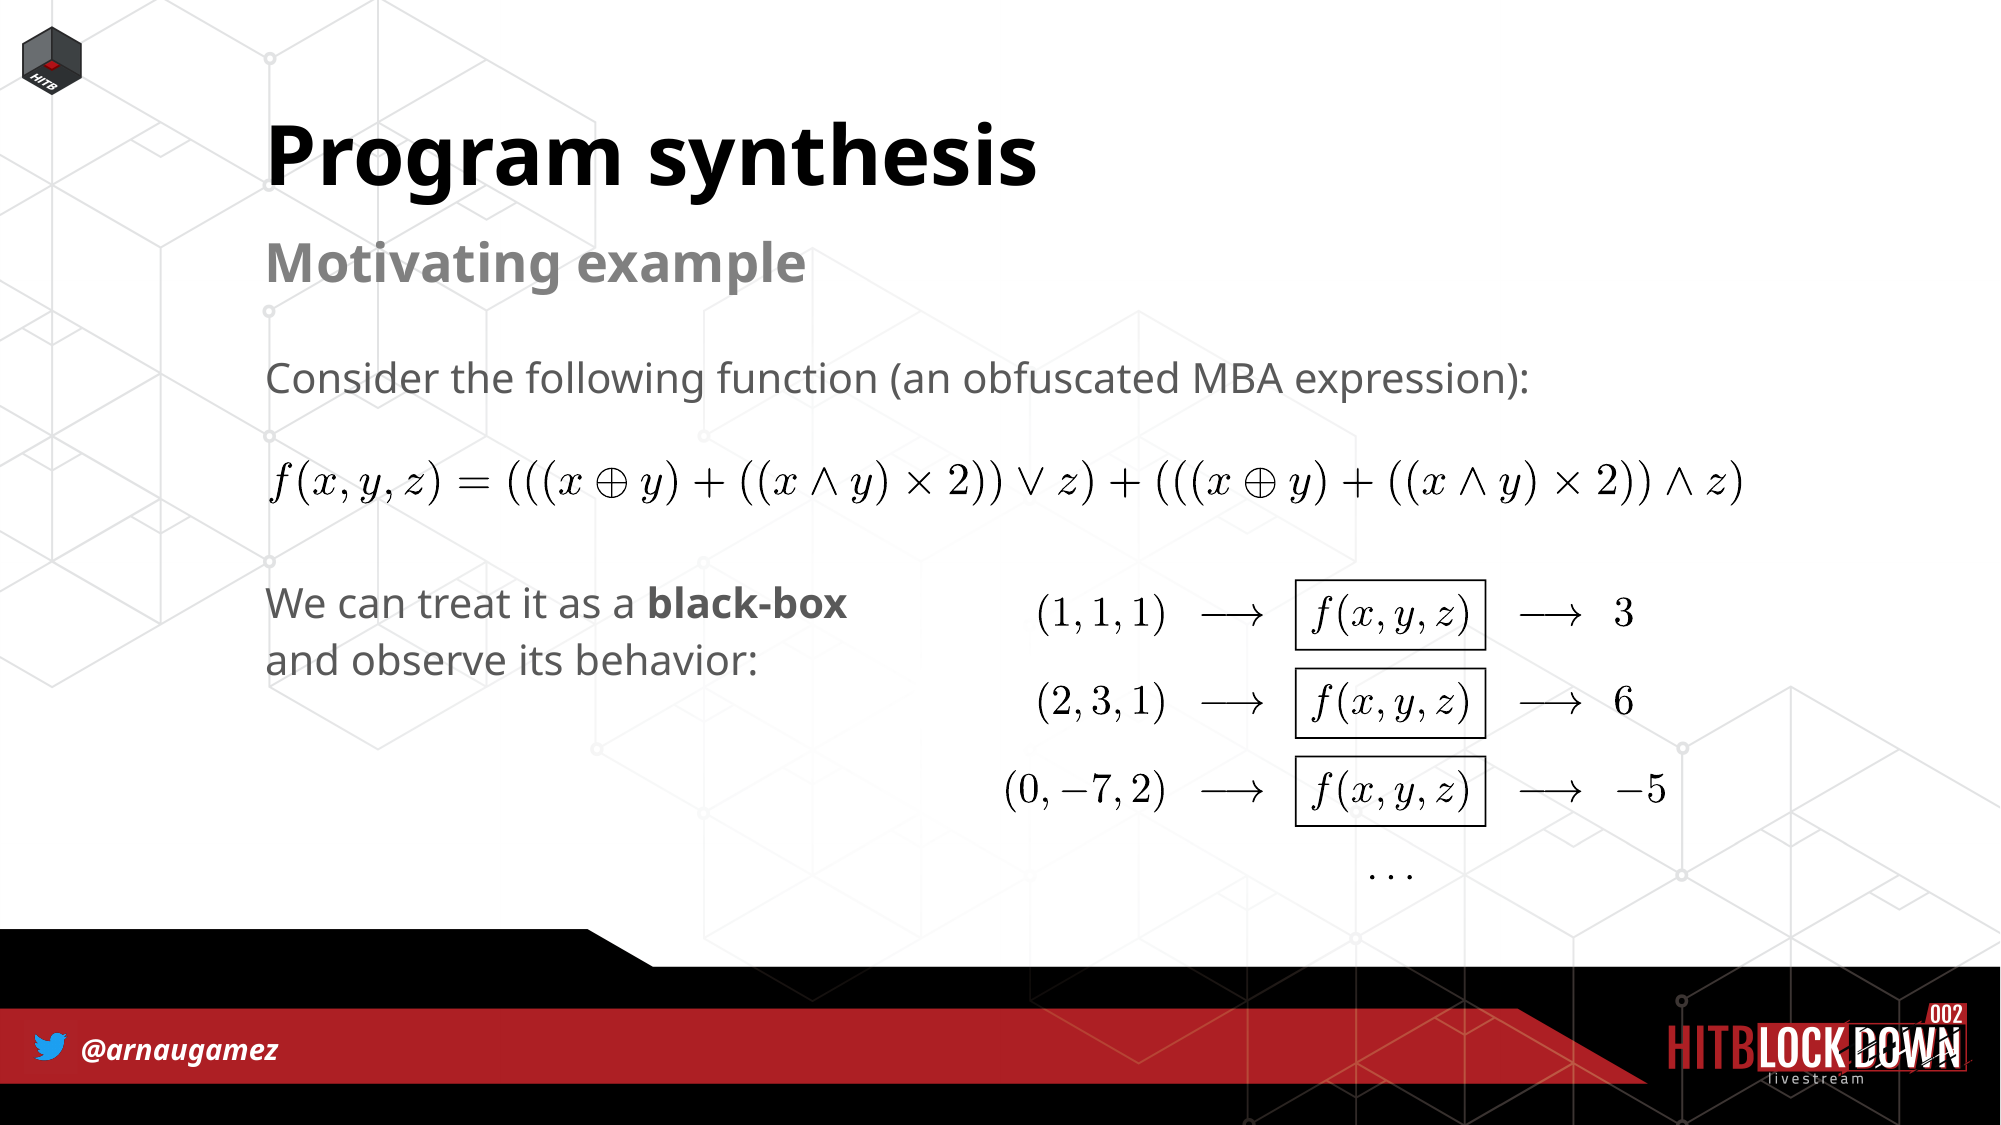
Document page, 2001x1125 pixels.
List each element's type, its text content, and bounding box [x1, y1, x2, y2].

text_box Motivating example [249, 227, 1790, 322]
text_box We can treat it as a black-box and observe its behavior: [250, 561, 946, 798]
picture [0, 0, 2001, 1125]
text_box Consider the following function (an obfuscated MBA expression): [250, 336, 1751, 421]
title Program synthesis [249, 108, 1750, 210]
